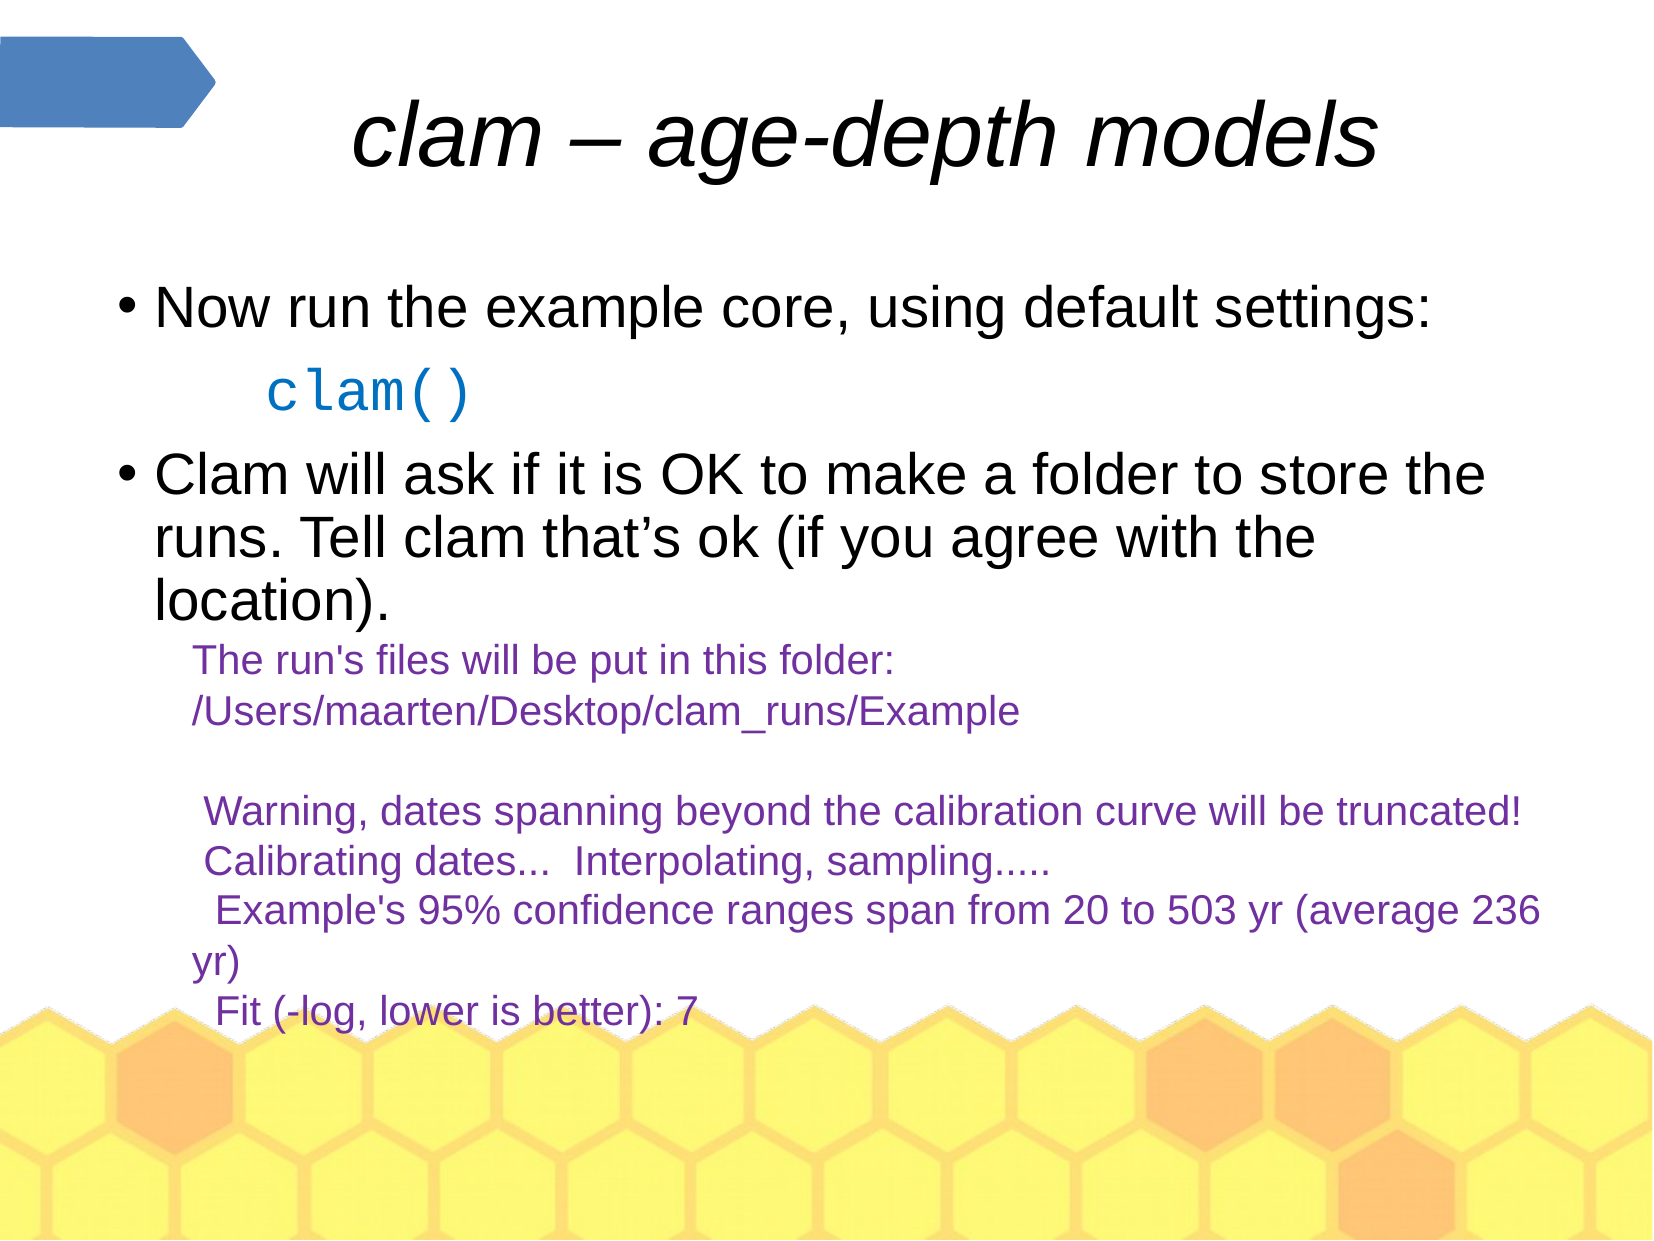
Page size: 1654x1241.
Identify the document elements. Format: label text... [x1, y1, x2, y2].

picture [538, 1005, 550, 1023]
text_box clam – age-depth models [351, 21, 1560, 253]
picture [0, 1001, 1653, 1240]
text_box Now run the example core, using default settings: clam() Clam will ask if it is OK to make a folder to store the runs. Tell clam that’s ok (if you agree with the location). The run's files will be put in this folder: /Users/maarten/Desktop/clam_runs/Example Warning, dates spanning beyond the calibration curve will be truncated! Calibrating dates... Interpolating, sampling..... Example's 95% confidence ranges span from 20 to 503 yr (average 236 yr) Fit (-log, lower is better): 7 [116, 276, 1560, 960]
